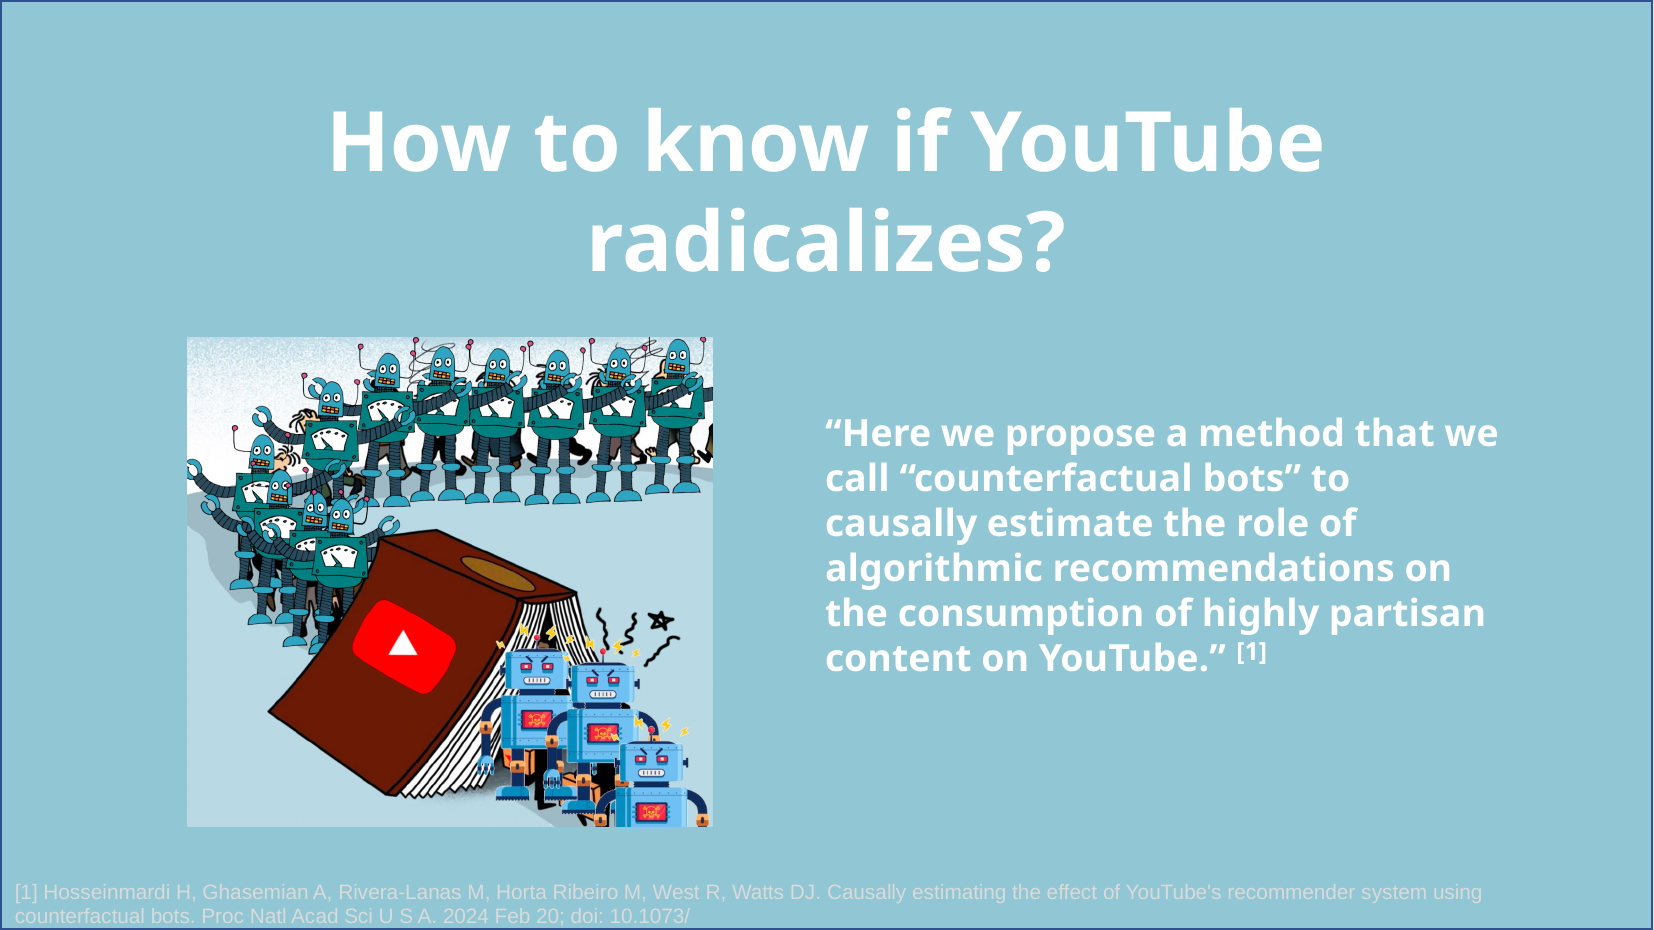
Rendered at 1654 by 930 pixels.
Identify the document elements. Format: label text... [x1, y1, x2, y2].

title How to know if YouTube radicalizes? [302, 75, 1351, 303]
title “Here we propose a method that we call “counterfactual bots” to causally estimate the role of algorithmic recommendations on the consumption of highly partisan content on YouTube.” [1] [825, 363, 1501, 724]
picture [187, 337, 713, 827]
text_box [1] Hosseinmardi H, Ghasemian A, Rivera-Lanas M, Horta Ribeiro M, West R, Watts DJ. Causally estimating the effect of YouTube's recommender system using counterfactual bots. Proc Natl Acad Sci U S A. 2024 Feb 20; doi: 10.1073/ [0, 873, 1576, 930]
